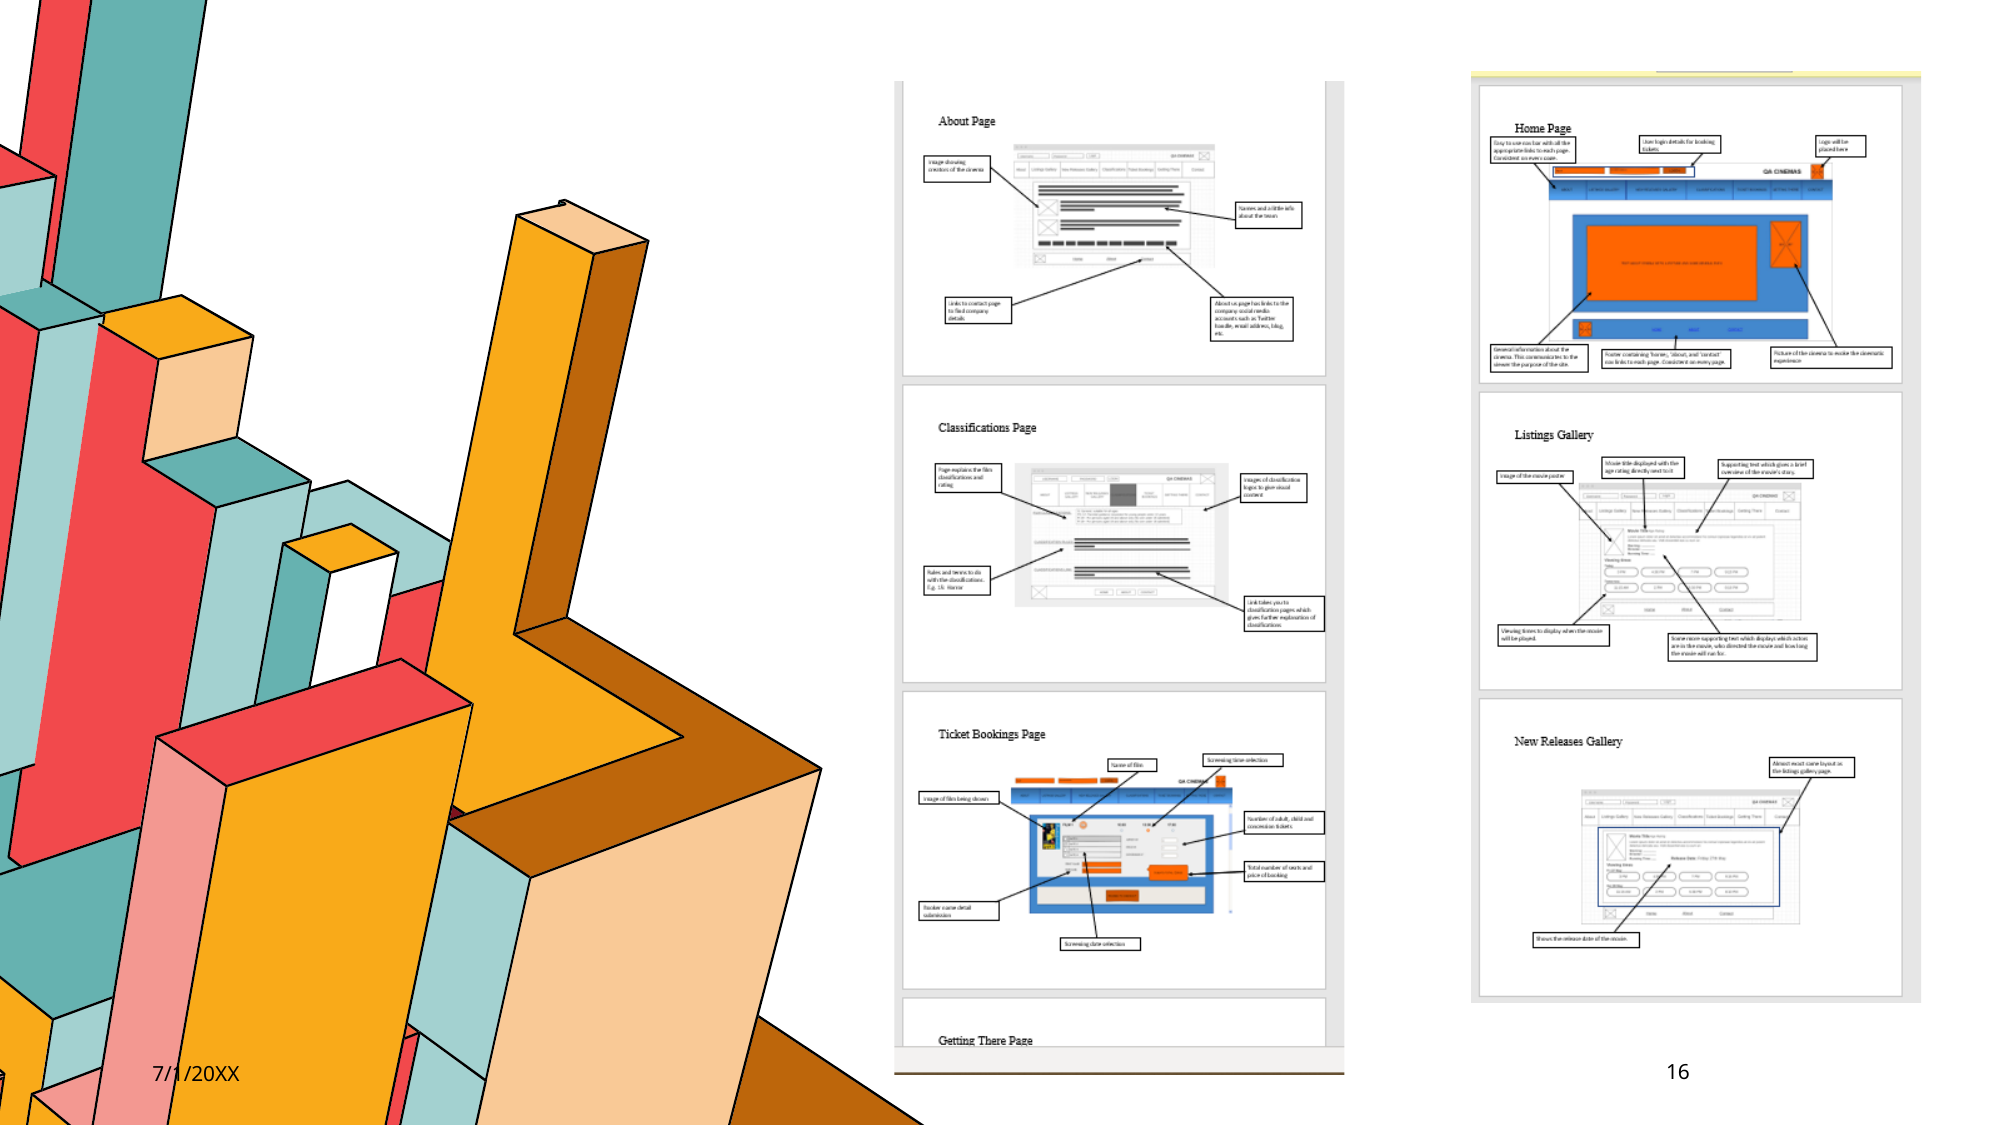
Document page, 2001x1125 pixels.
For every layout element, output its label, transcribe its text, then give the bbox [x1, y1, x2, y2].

picture [1471, 71, 1922, 1003]
text_box 7/1/20XX [137, 1042, 588, 1103]
picture [894, 81, 1345, 1075]
text_box 4 [1651, 1042, 1922, 1103]
